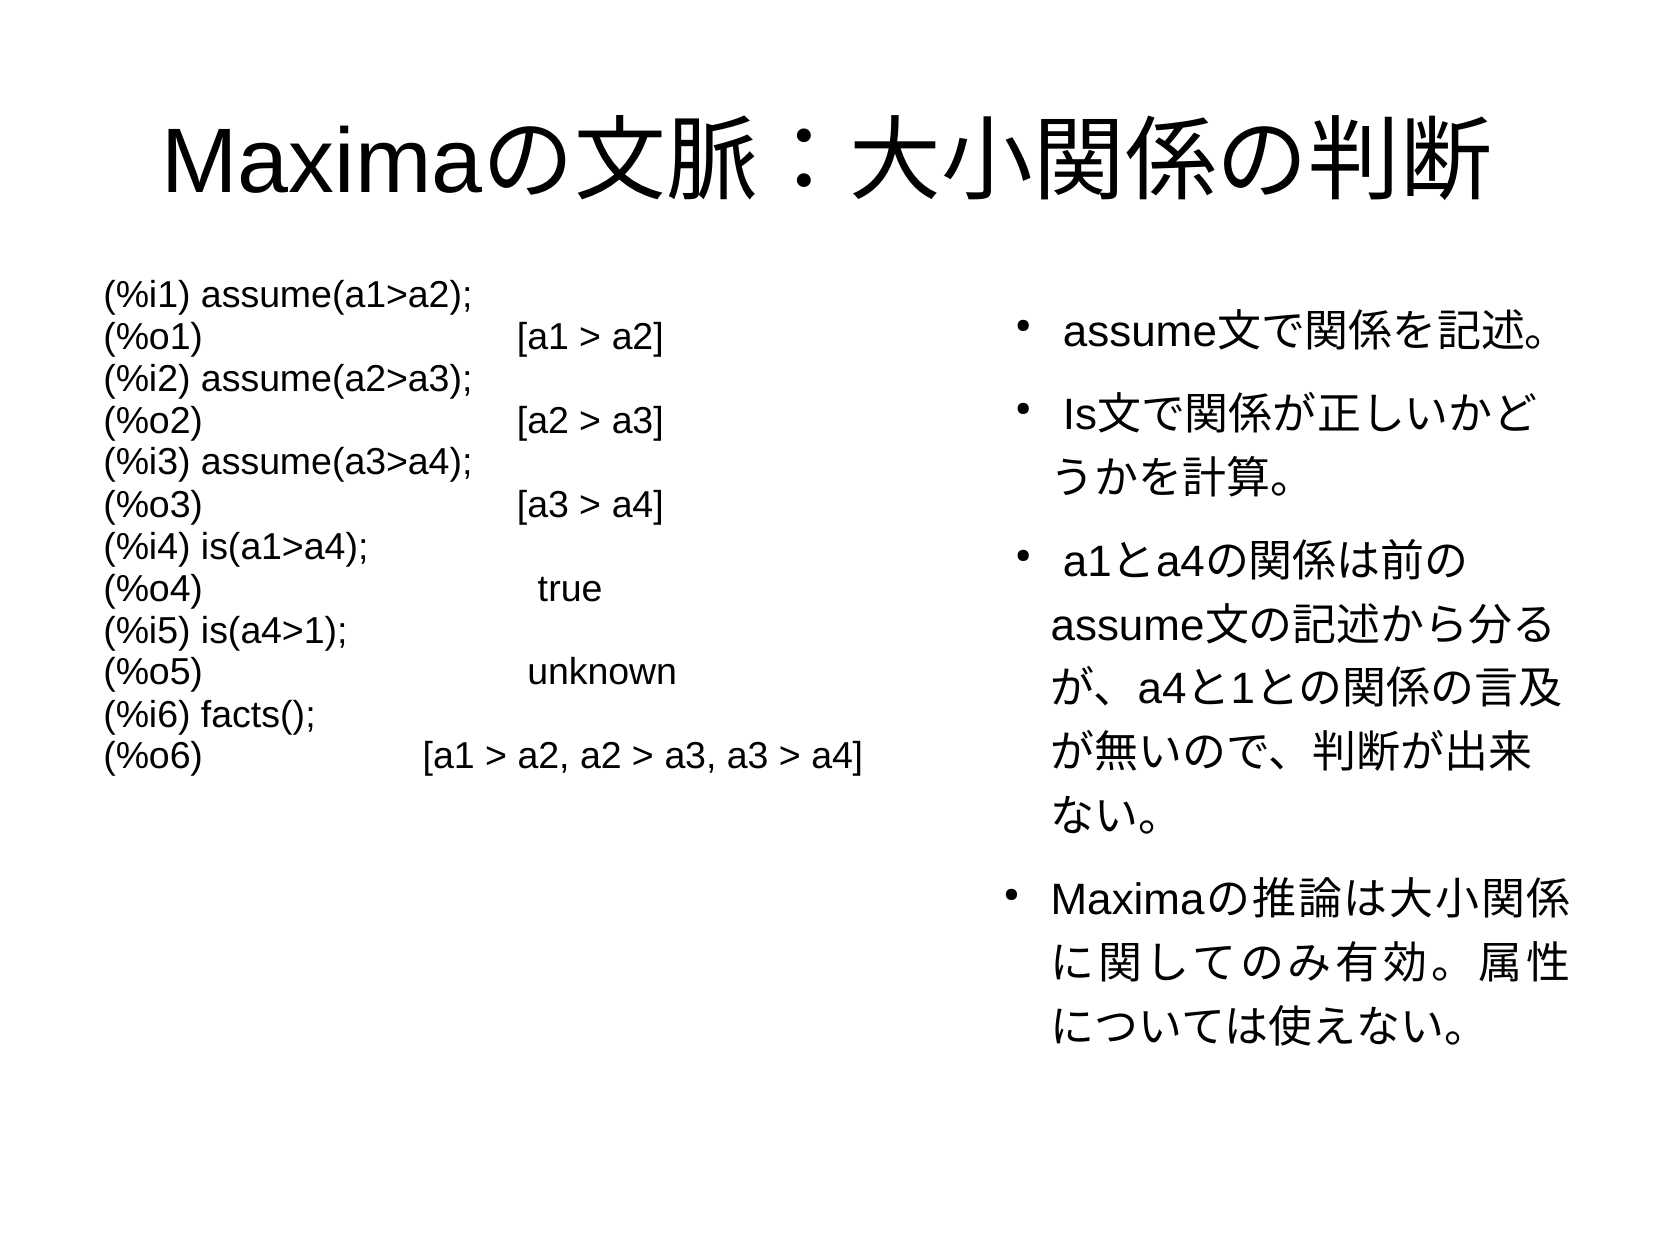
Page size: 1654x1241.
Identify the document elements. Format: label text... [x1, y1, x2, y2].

list assume文で関係を記述。 Is文で関係が正しいかどうかを計算。 a1とa4の関係は前のassume文の記述から分るが、a4と1との関係の言及が無いので、判断が出来ない。 Maximaの推論は大小関係に関してのみ有効。属性については使えない。 [1003, 295, 1571, 1109]
text_box (%i1) assume(a1>a2); (%o1) [a1 > a2] (%i2) assume(a2>a3); (%o2) [a2 > a3] (%i3) assume(a3>a4); (%o3) [a3 > a4] (%i4) is(a1>a4); (%o4) true (%i5) is(a4>1); (%o5) unknown (%i6) facts(); (%o6) [a1 > a2, a2 > a3, a3 > a4] [88, 265, 945, 886]
title Maximaの文脈：大小関係の判断 [82, 49, 1571, 257]
